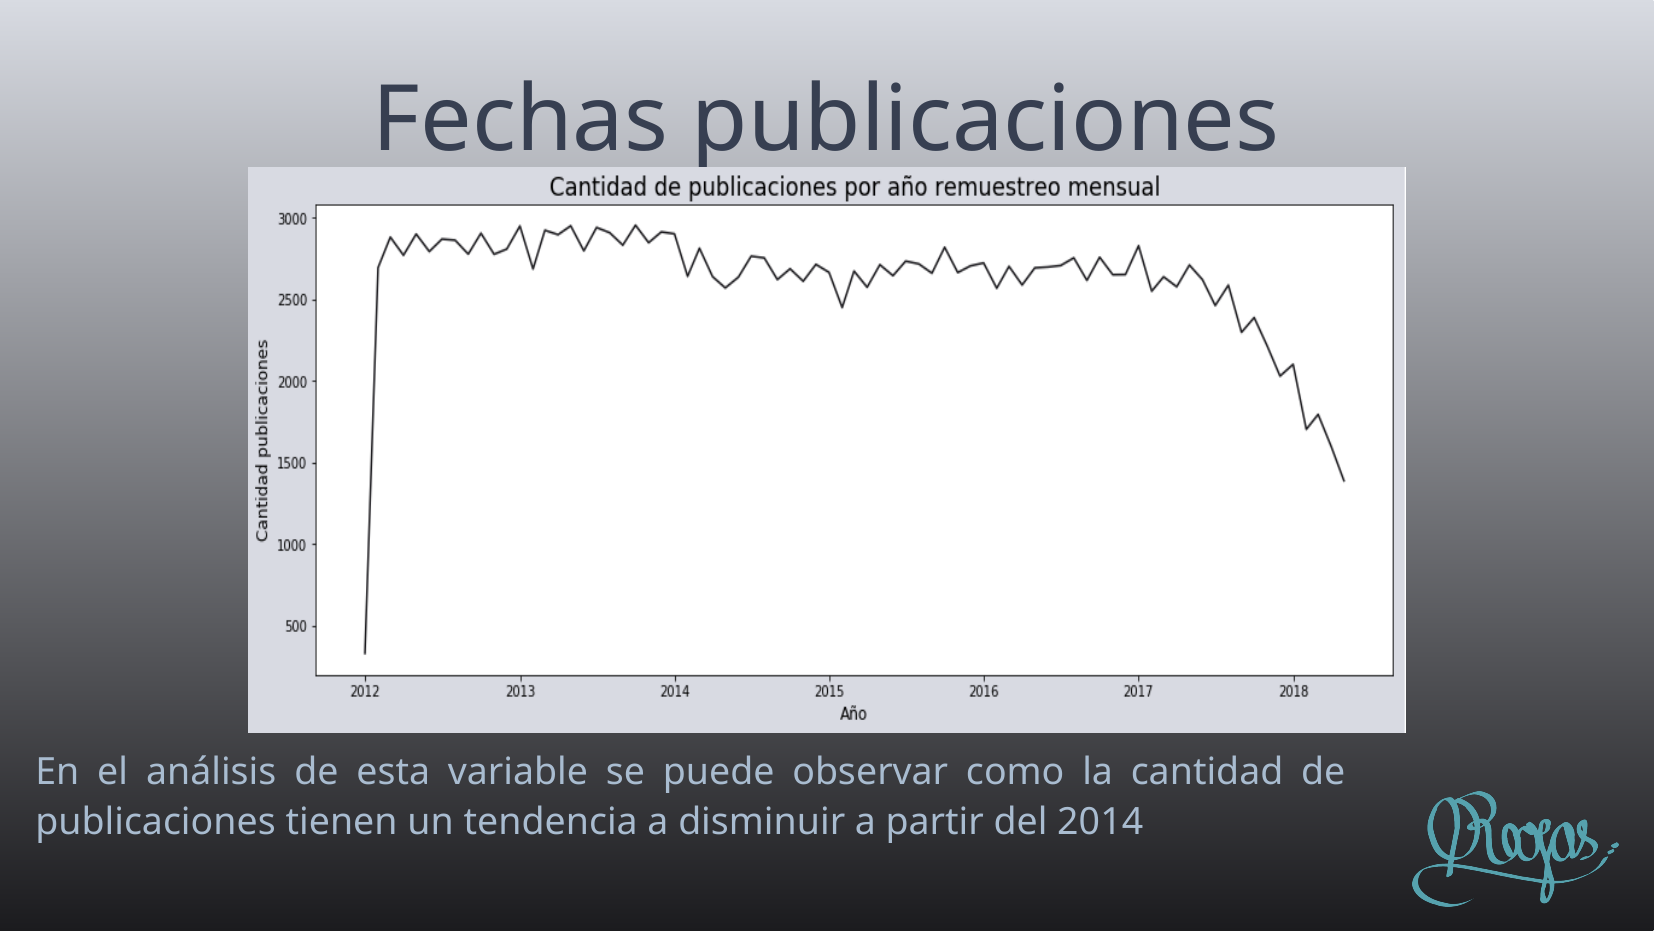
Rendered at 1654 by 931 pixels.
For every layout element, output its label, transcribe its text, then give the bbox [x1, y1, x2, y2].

picture [248, 167, 1406, 733]
picture [1412, 791, 1619, 907]
list En el análisis de esta variable se puede observar como la cantidad de publicaciones tienen un tendencia a disminuir a partir del 2014 [35, 744, 1347, 917]
title Fechas publicaciones [82, 37, 1571, 193]
